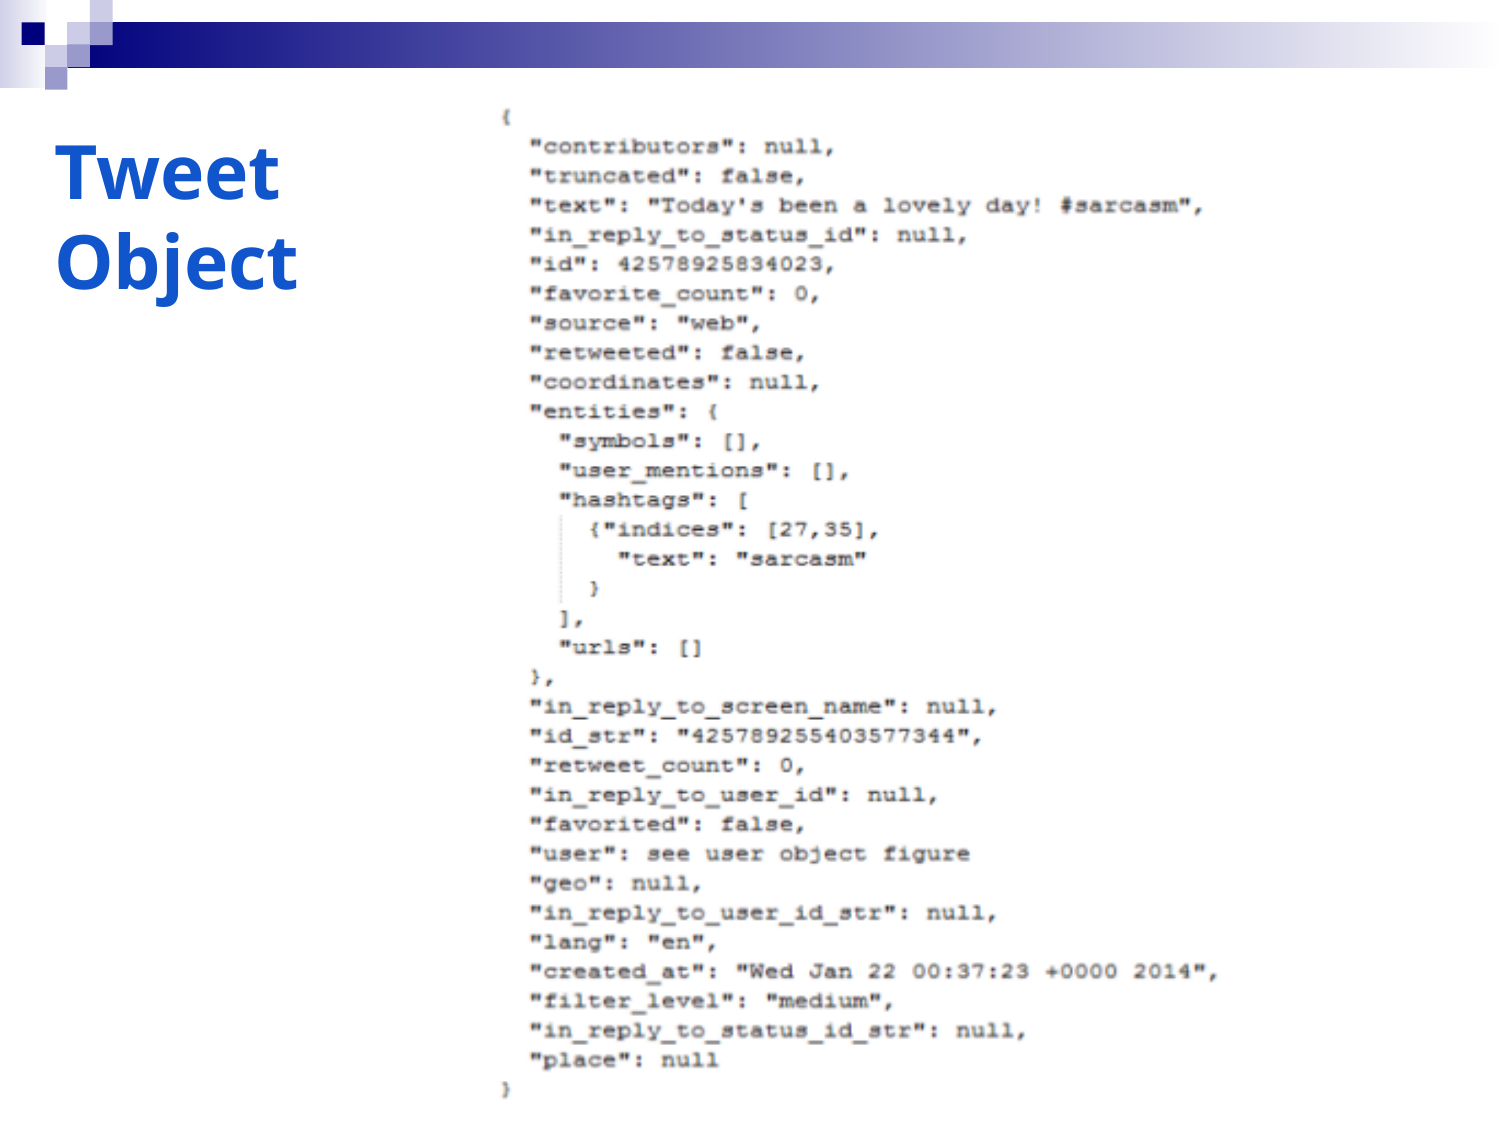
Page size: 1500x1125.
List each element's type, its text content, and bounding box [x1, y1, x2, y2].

text_box Tweet Object [39, 117, 449, 601]
picture [472, 69, 1269, 1109]
